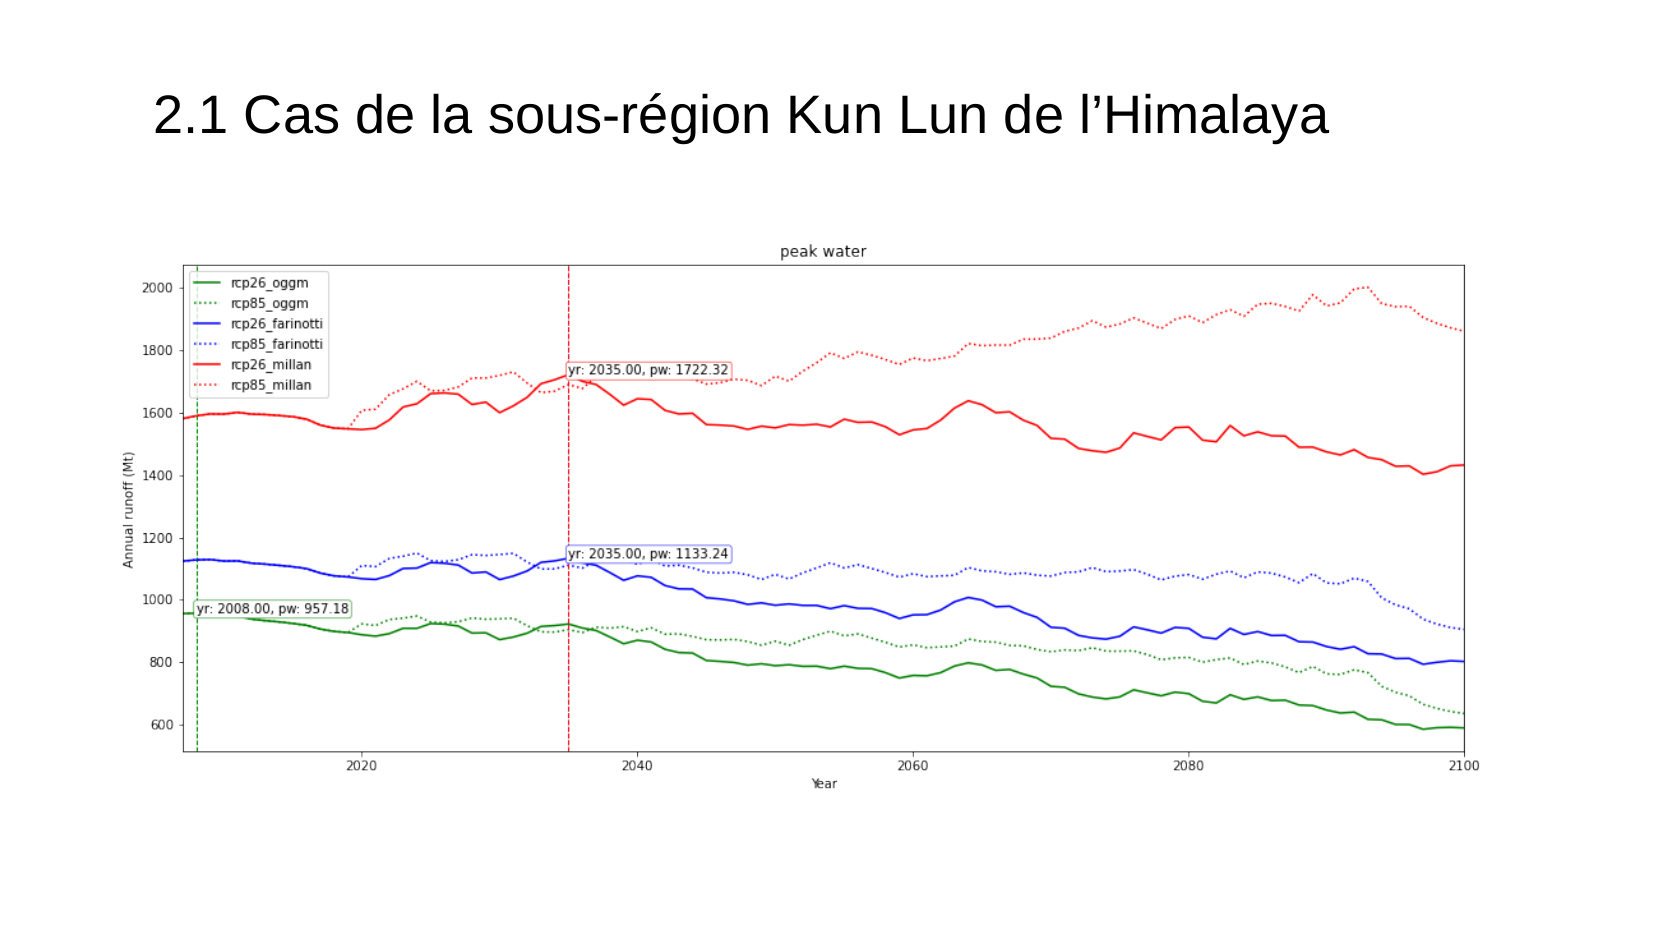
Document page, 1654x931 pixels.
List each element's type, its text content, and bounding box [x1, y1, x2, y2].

picture [0, 188, 1630, 832]
title 2.1 Cas de la sous-région Kun Lun de l’Himalaya [82, 37, 1571, 188]
